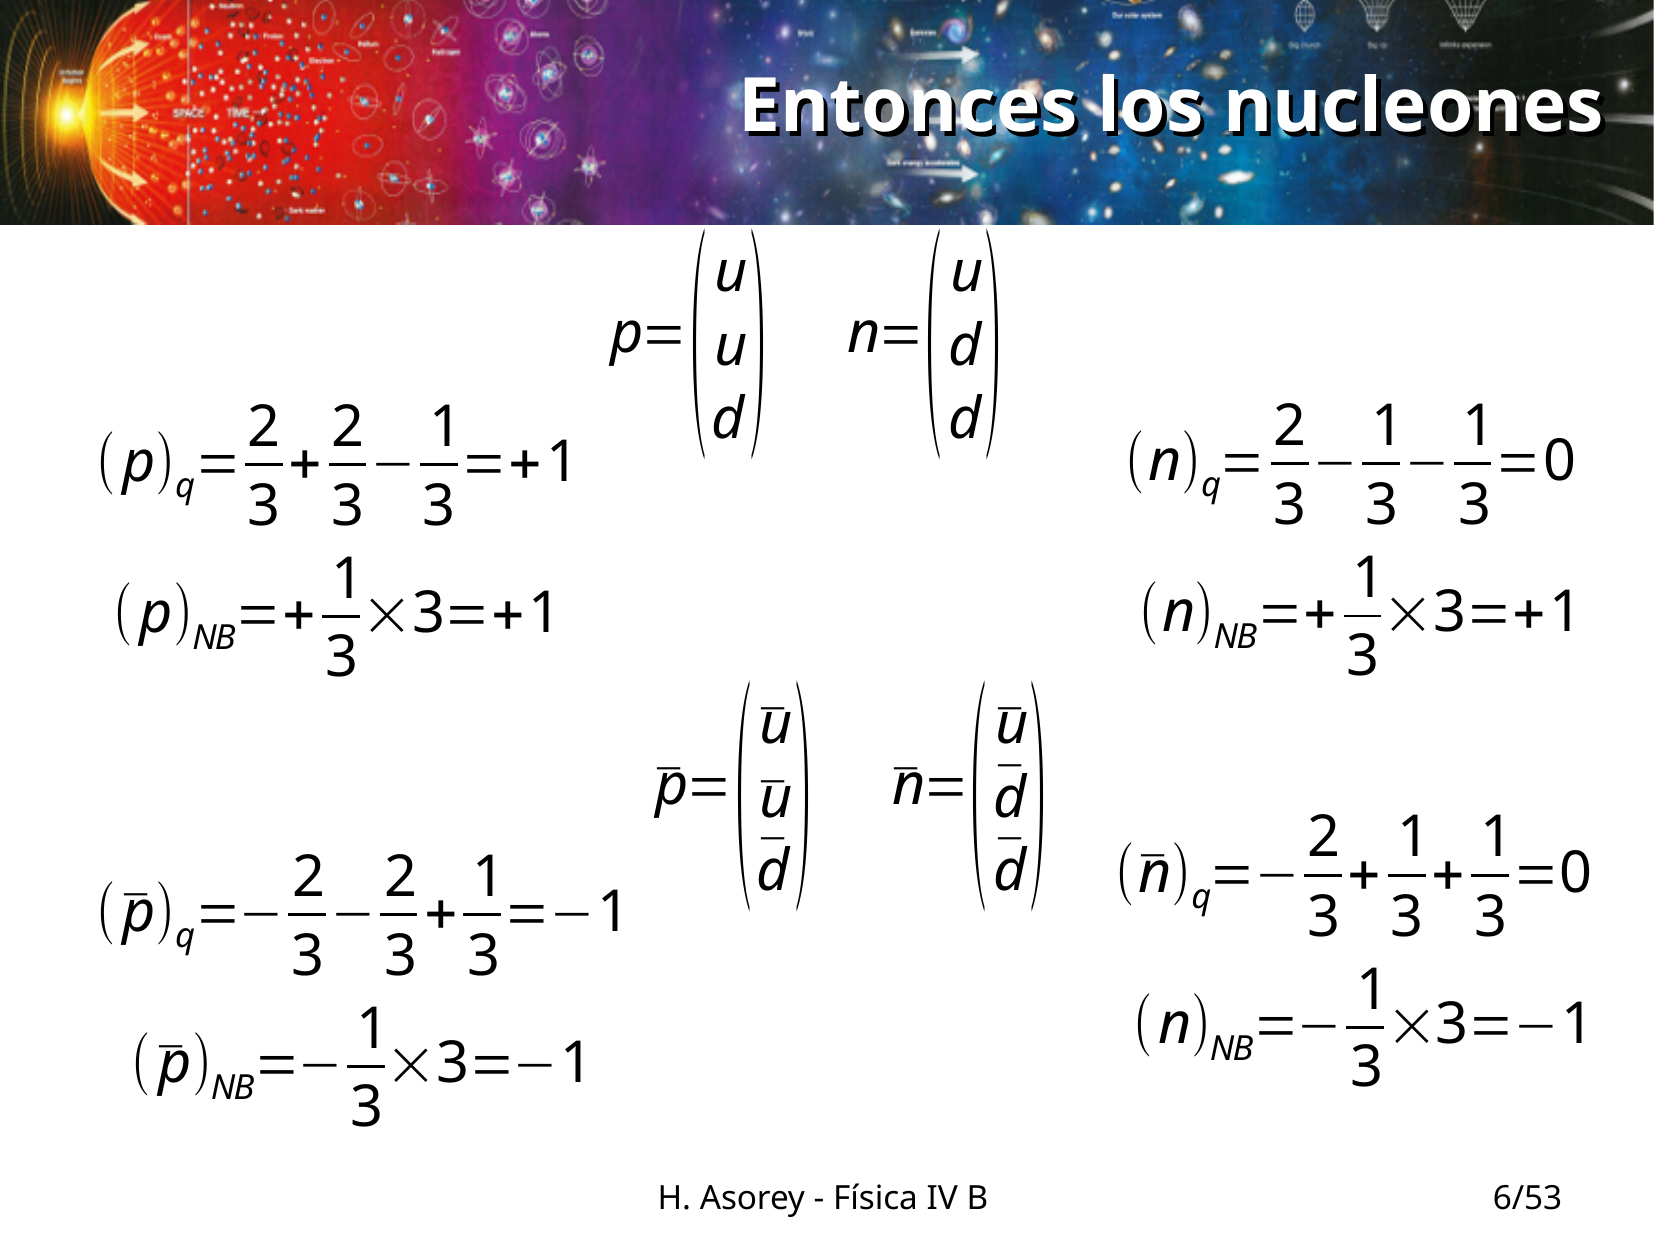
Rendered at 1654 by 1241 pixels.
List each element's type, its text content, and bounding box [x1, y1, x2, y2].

chart [90, 390, 573, 691]
picture [0, 0, 1654, 225]
chart [90, 840, 624, 1141]
chart [645, 389, 1607, 1102]
title Entonces los nucleones [45, 15, 1606, 191]
chart [600, 225, 1082, 463]
